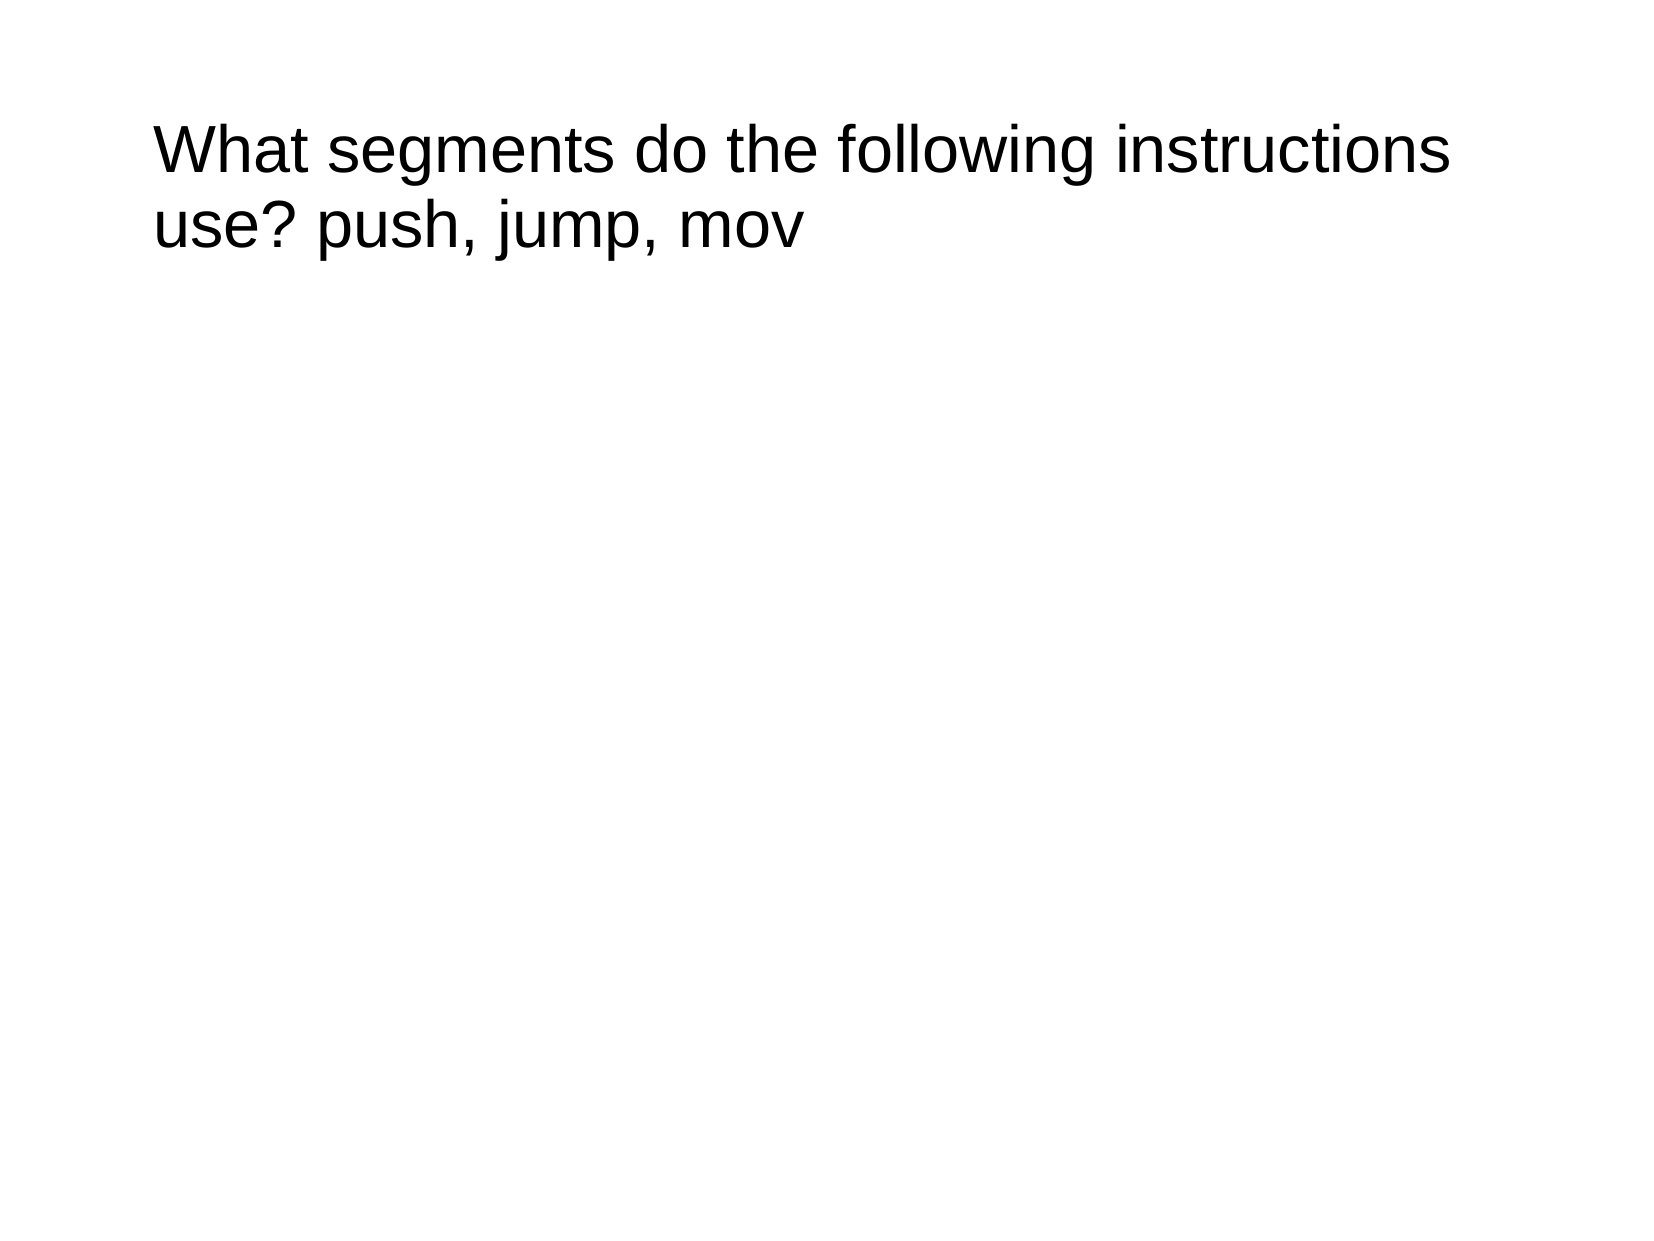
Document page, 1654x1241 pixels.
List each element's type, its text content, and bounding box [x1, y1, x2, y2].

list What segments do the following instructions use? push, jump, mov [82, 112, 1571, 1010]
